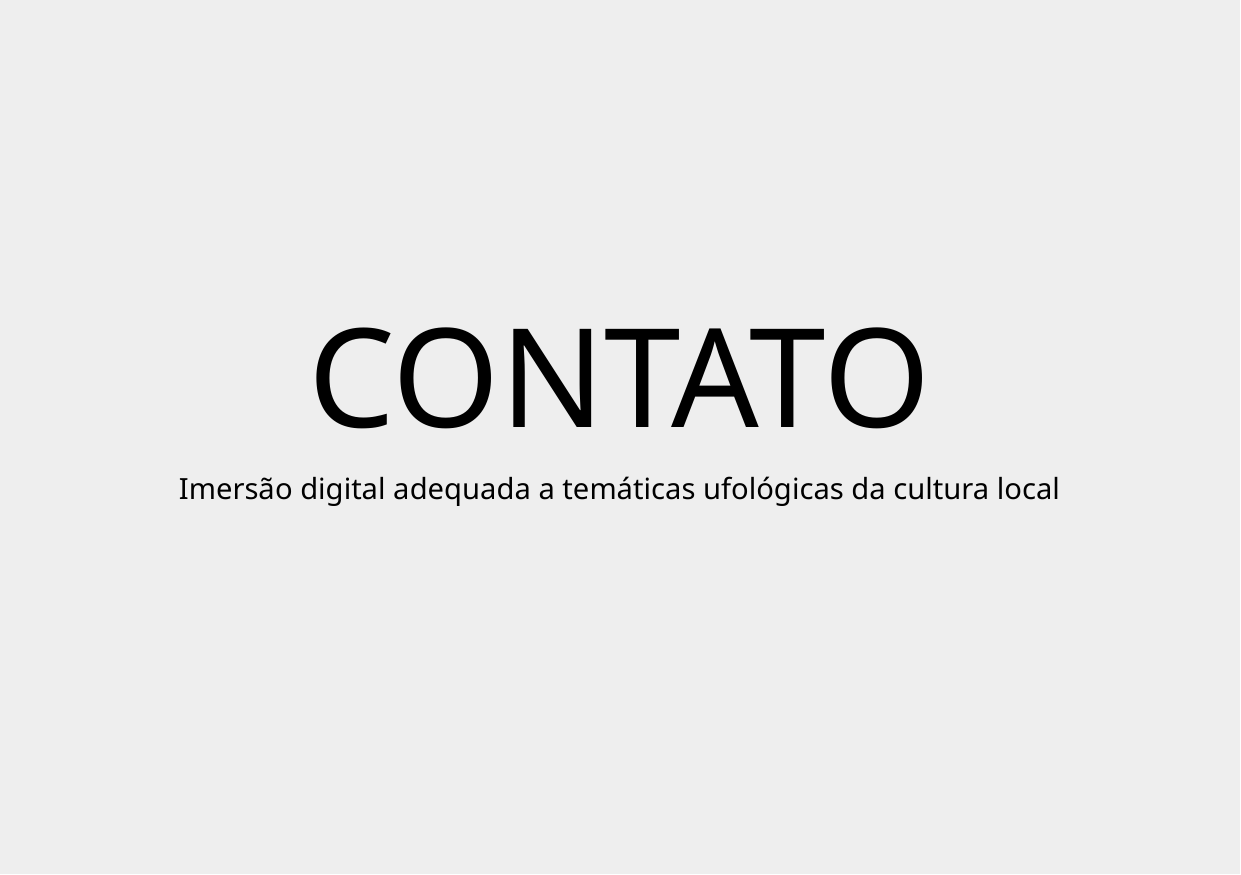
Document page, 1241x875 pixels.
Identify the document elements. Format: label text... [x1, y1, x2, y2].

title CONTATO Imersão digital adequada a temáticas ufológicas da cultura local [58, 299, 1182, 490]
